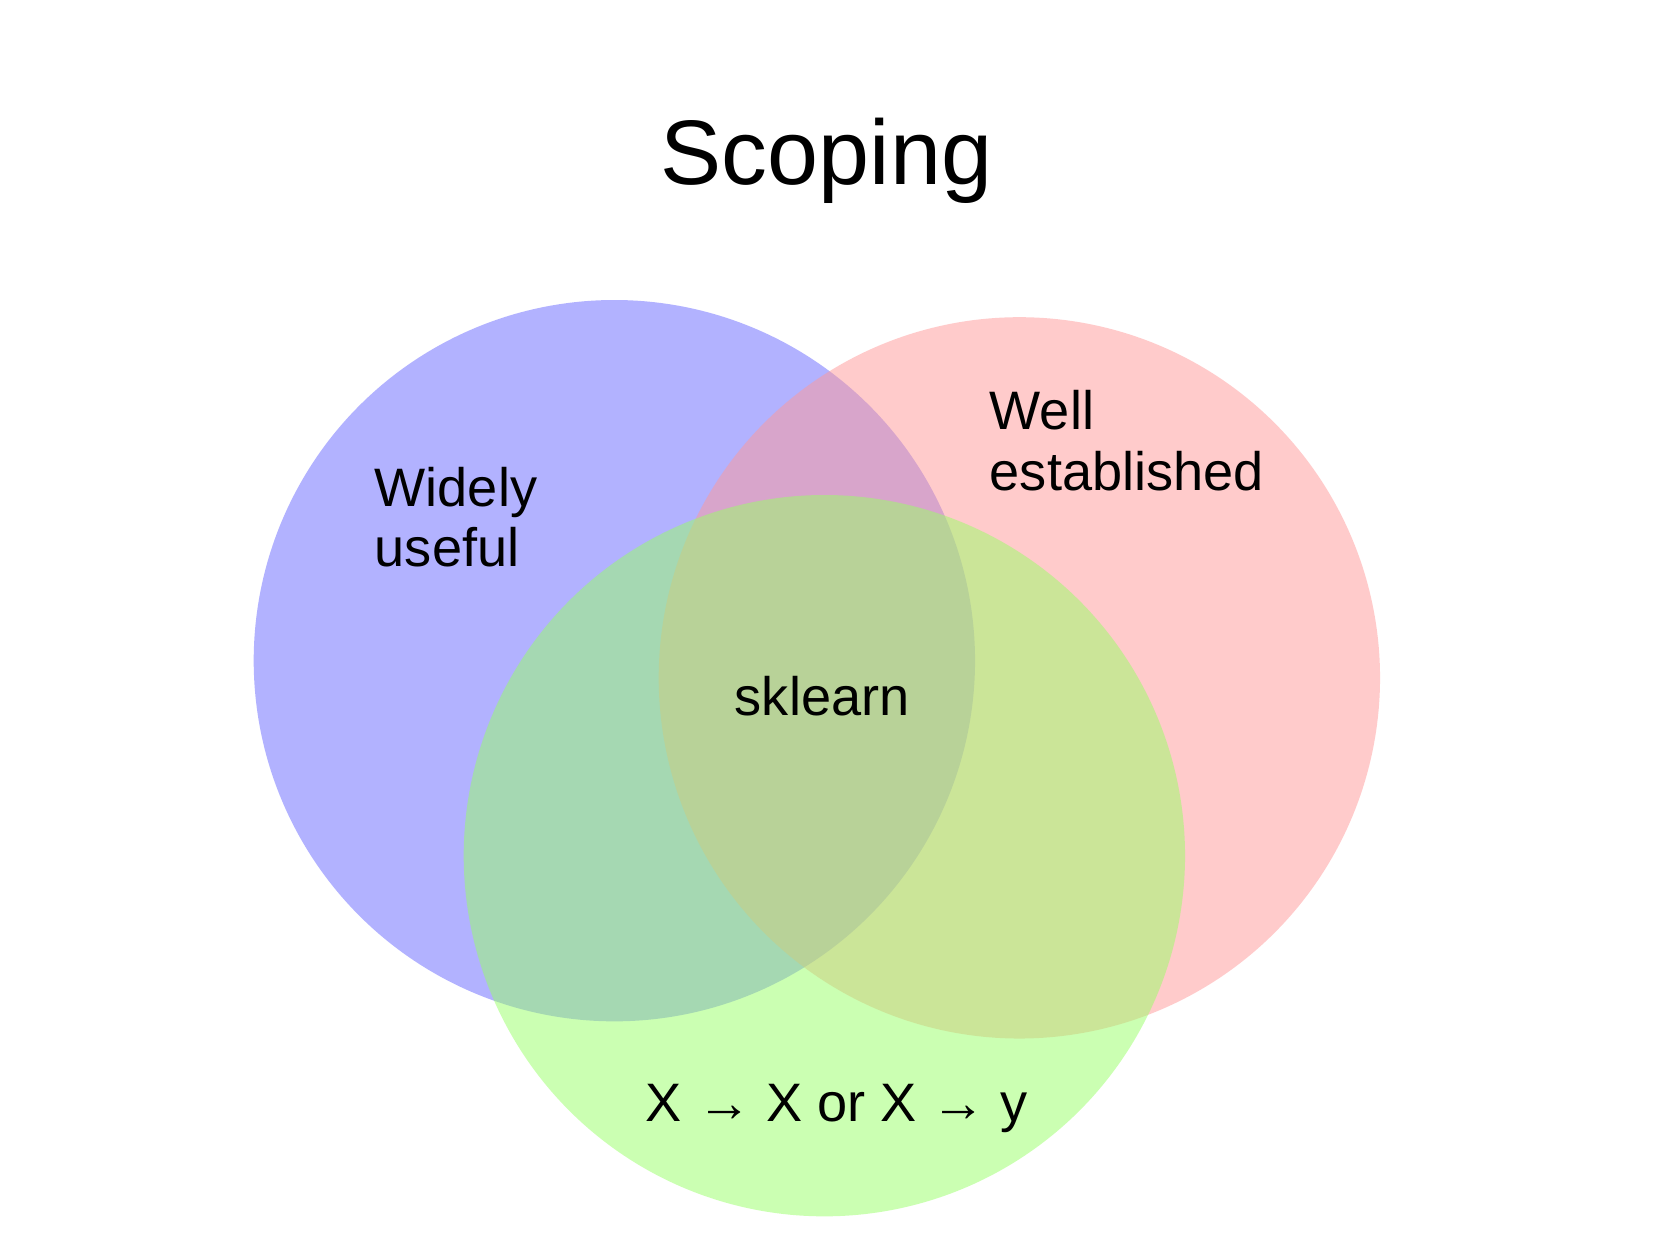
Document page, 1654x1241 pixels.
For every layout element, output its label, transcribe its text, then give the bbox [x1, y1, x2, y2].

text_box Well established [975, 373, 1306, 511]
text_box X → X or X → y [631, 1065, 1066, 1141]
text_box sklearn [720, 659, 1006, 736]
text_box Widely useful [360, 450, 553, 587]
text_box [253, 300, 1381, 1217]
title Scoping [82, 49, 1571, 257]
